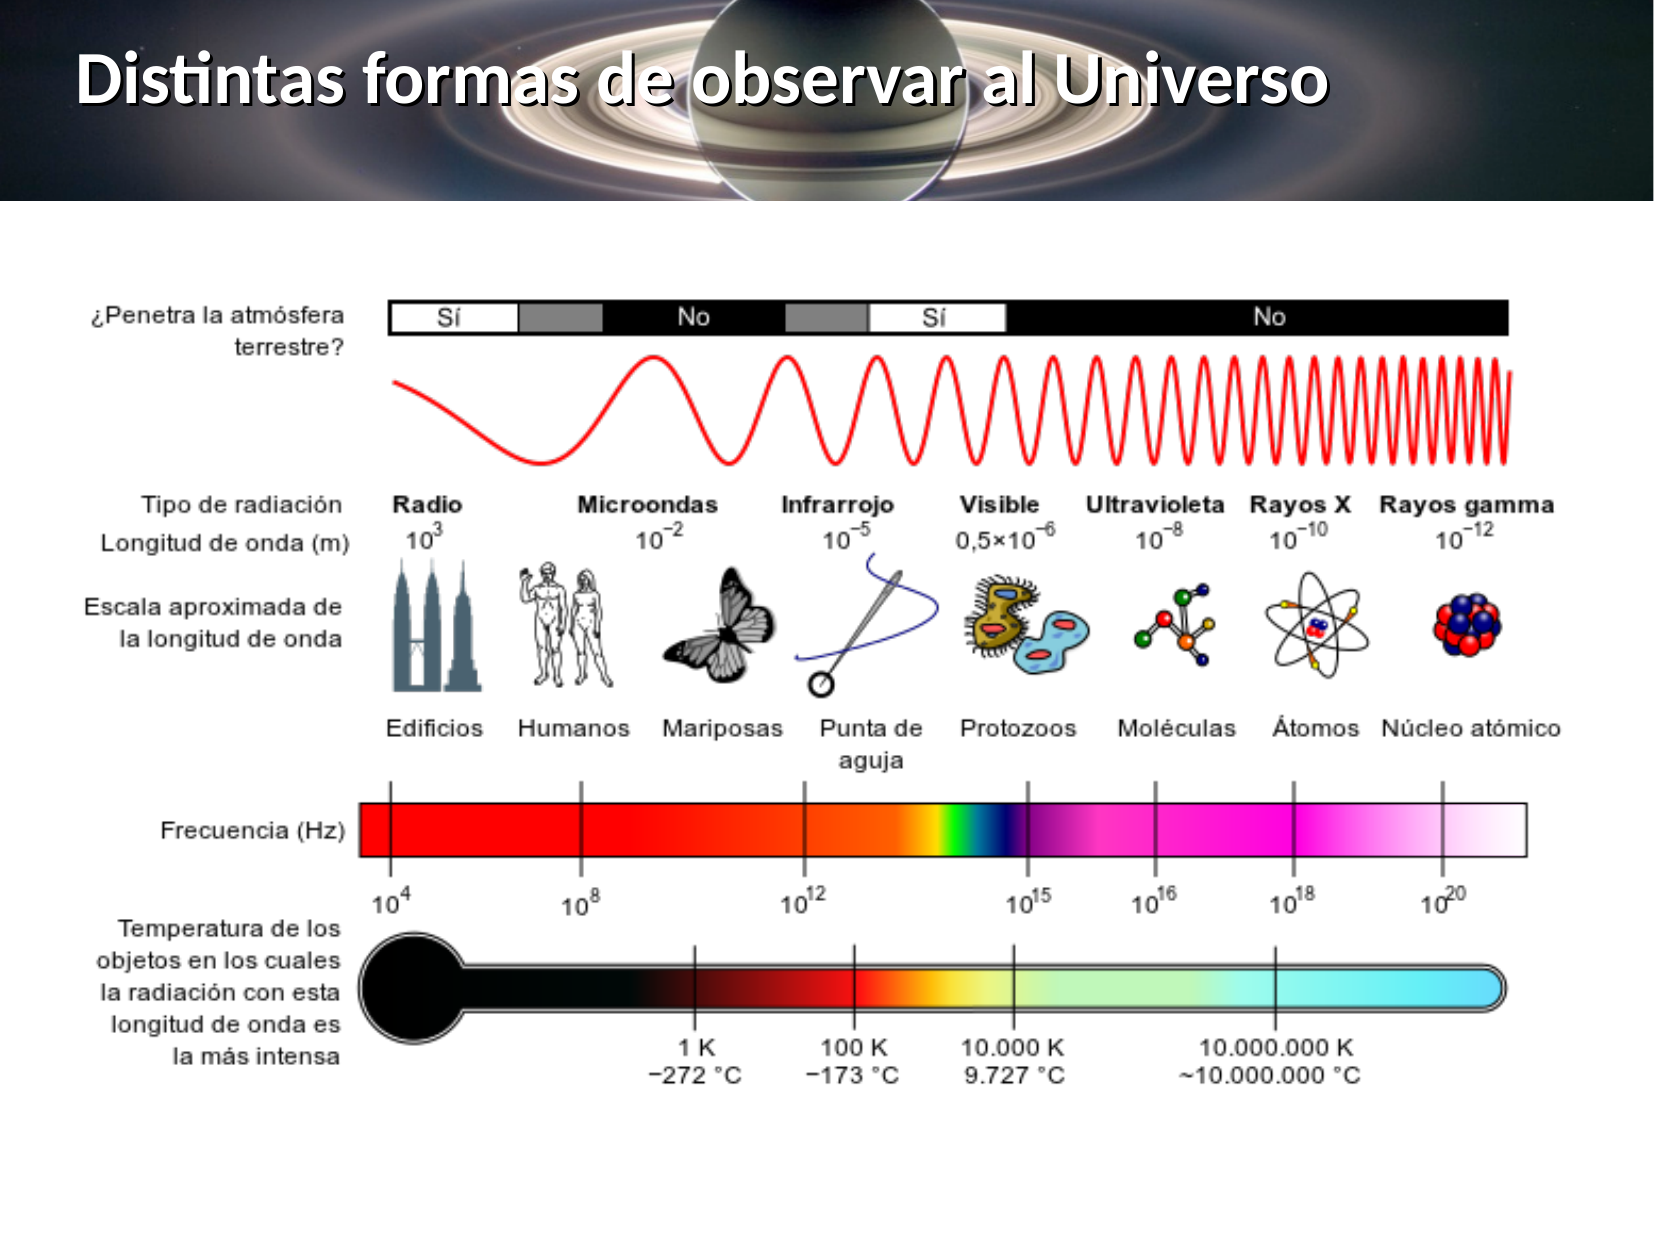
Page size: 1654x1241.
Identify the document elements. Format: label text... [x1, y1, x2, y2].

picture [82, 279, 1571, 1131]
picture [0, 0, 1654, 201]
title Distintas formas de observar al Universo [75, 19, 1564, 151]
